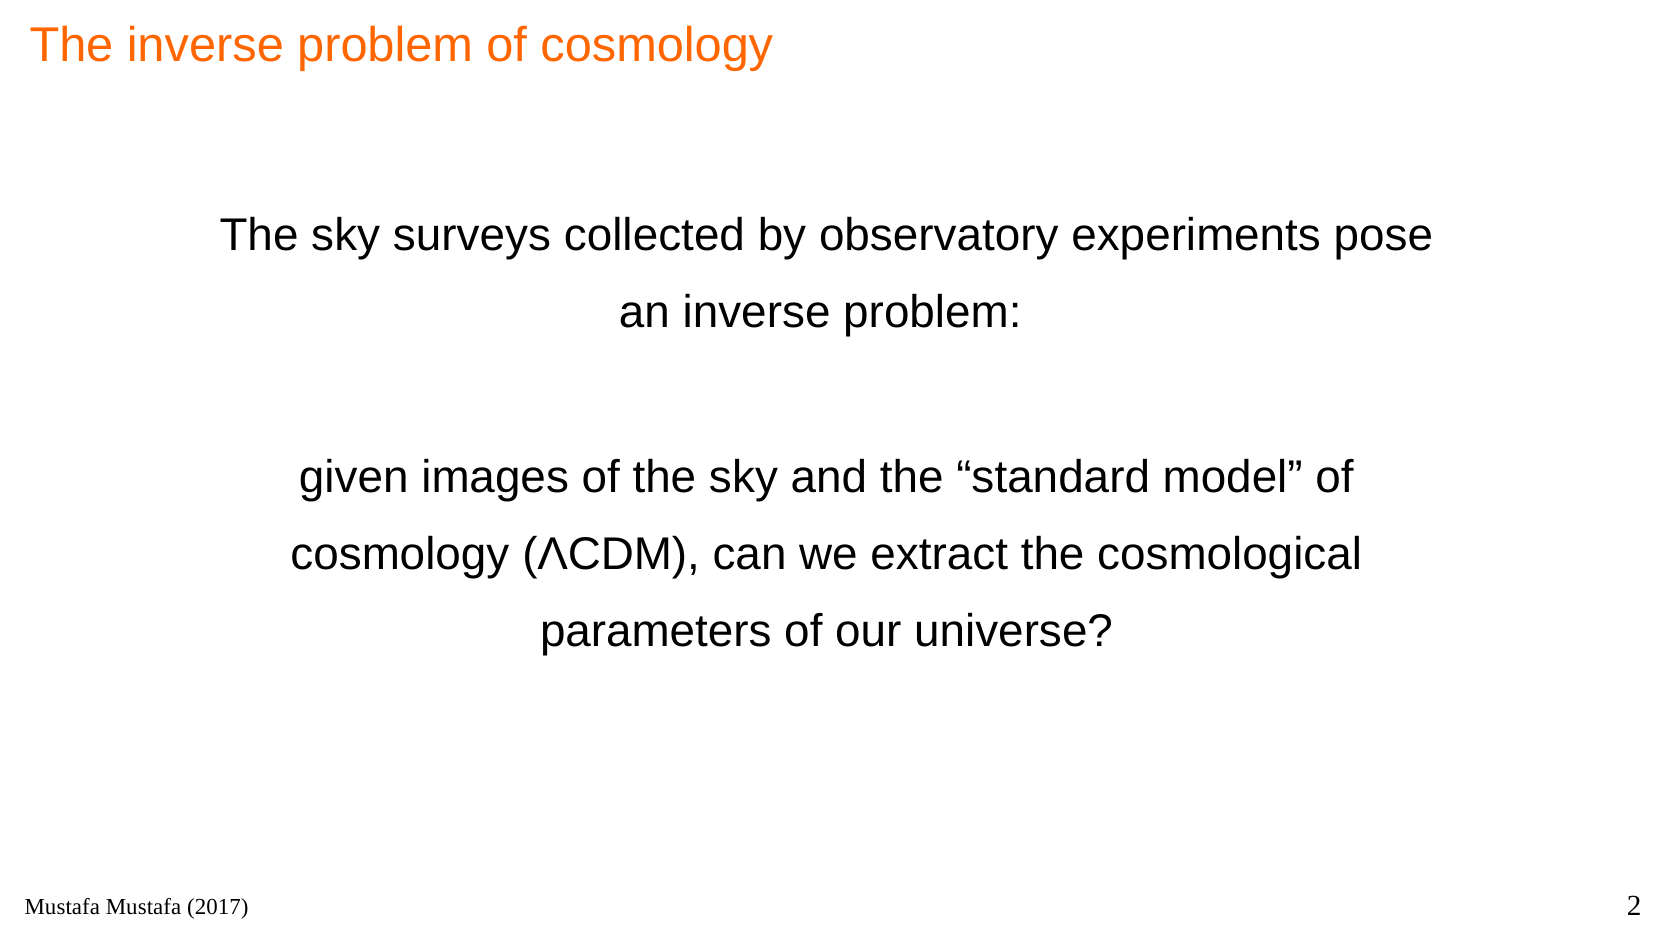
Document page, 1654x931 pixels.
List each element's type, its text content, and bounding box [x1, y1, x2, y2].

title The inverse problem of cosmology [29, 15, 1621, 74]
text_box The sky surveys collected by observatory experiments pose an inverse problem: given images of the sky and the “standard model” of cosmology (ΛCDM), can we extract the cosmological parameters of our universe? [189, 175, 1465, 645]
